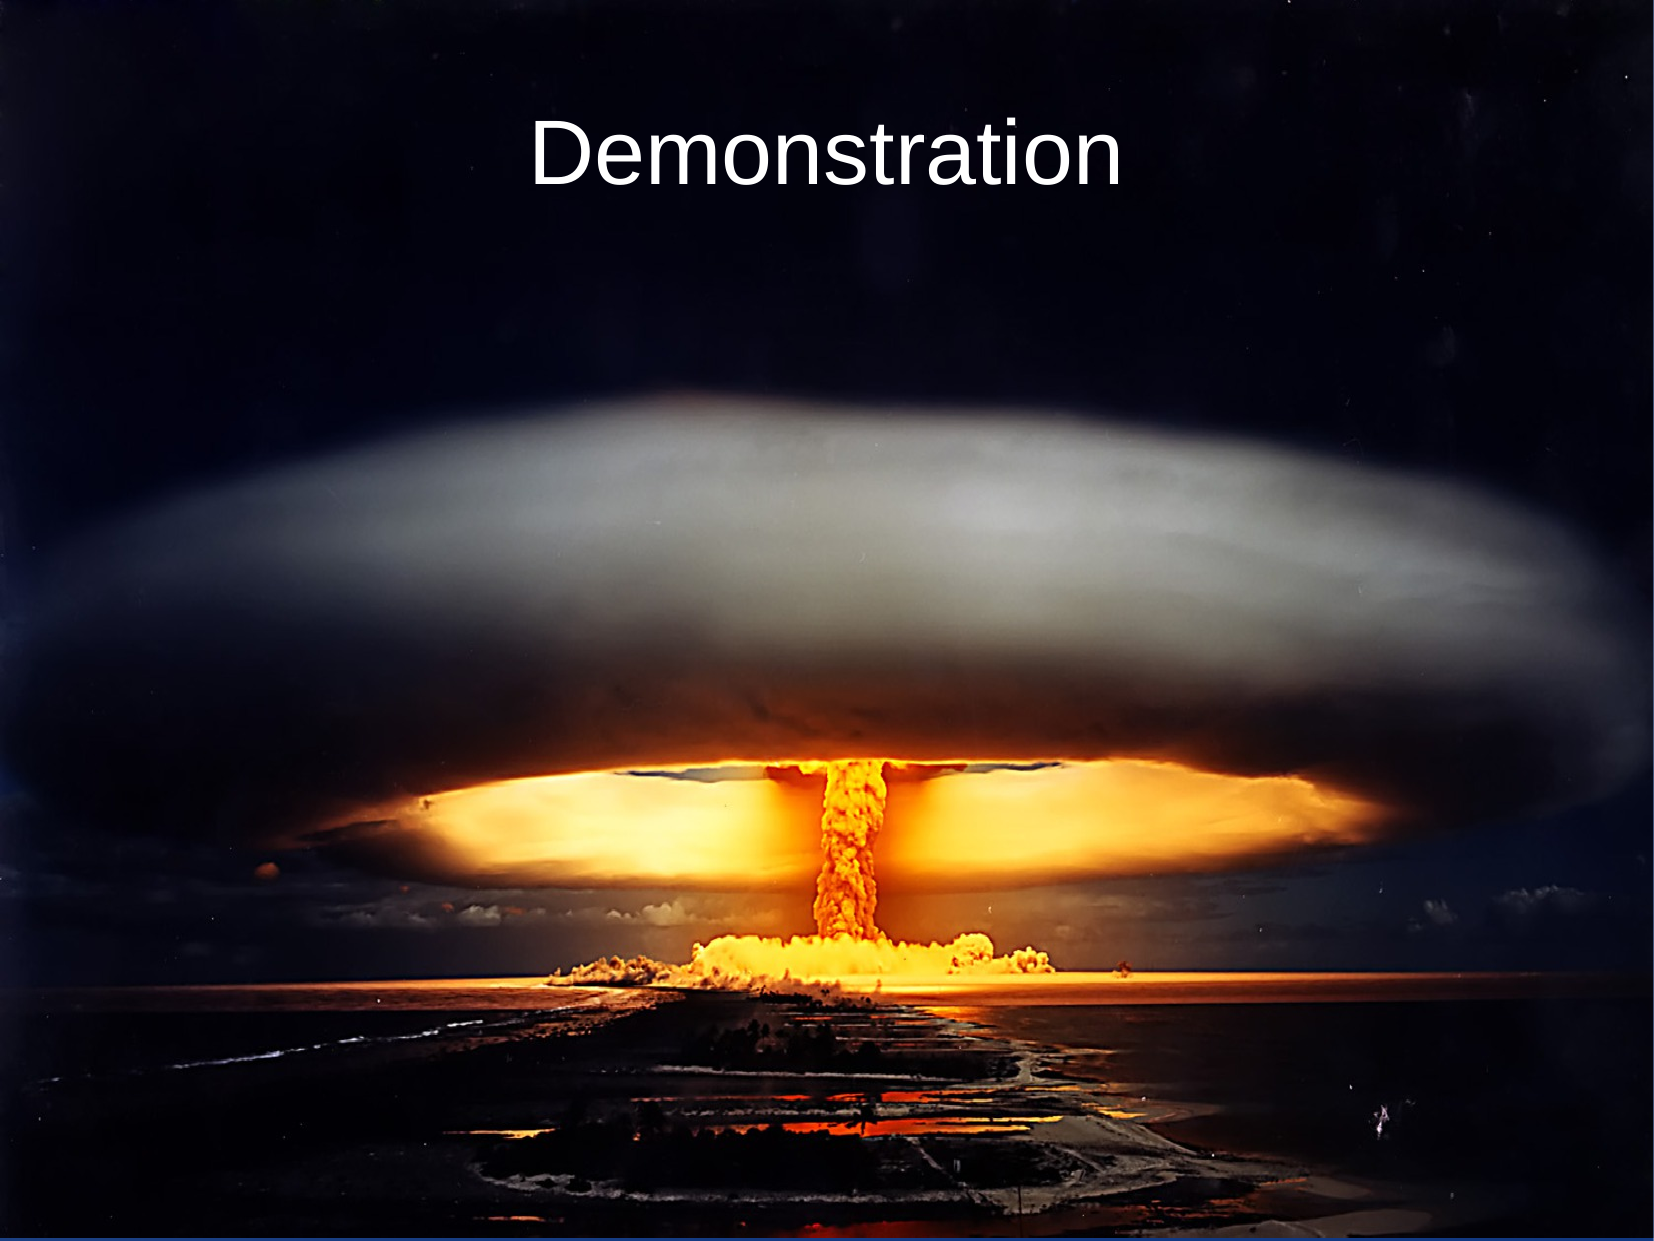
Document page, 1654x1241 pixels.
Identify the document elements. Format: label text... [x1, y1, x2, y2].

title Demonstration [82, 49, 1571, 257]
picture [0, 0, 1654, 1241]
